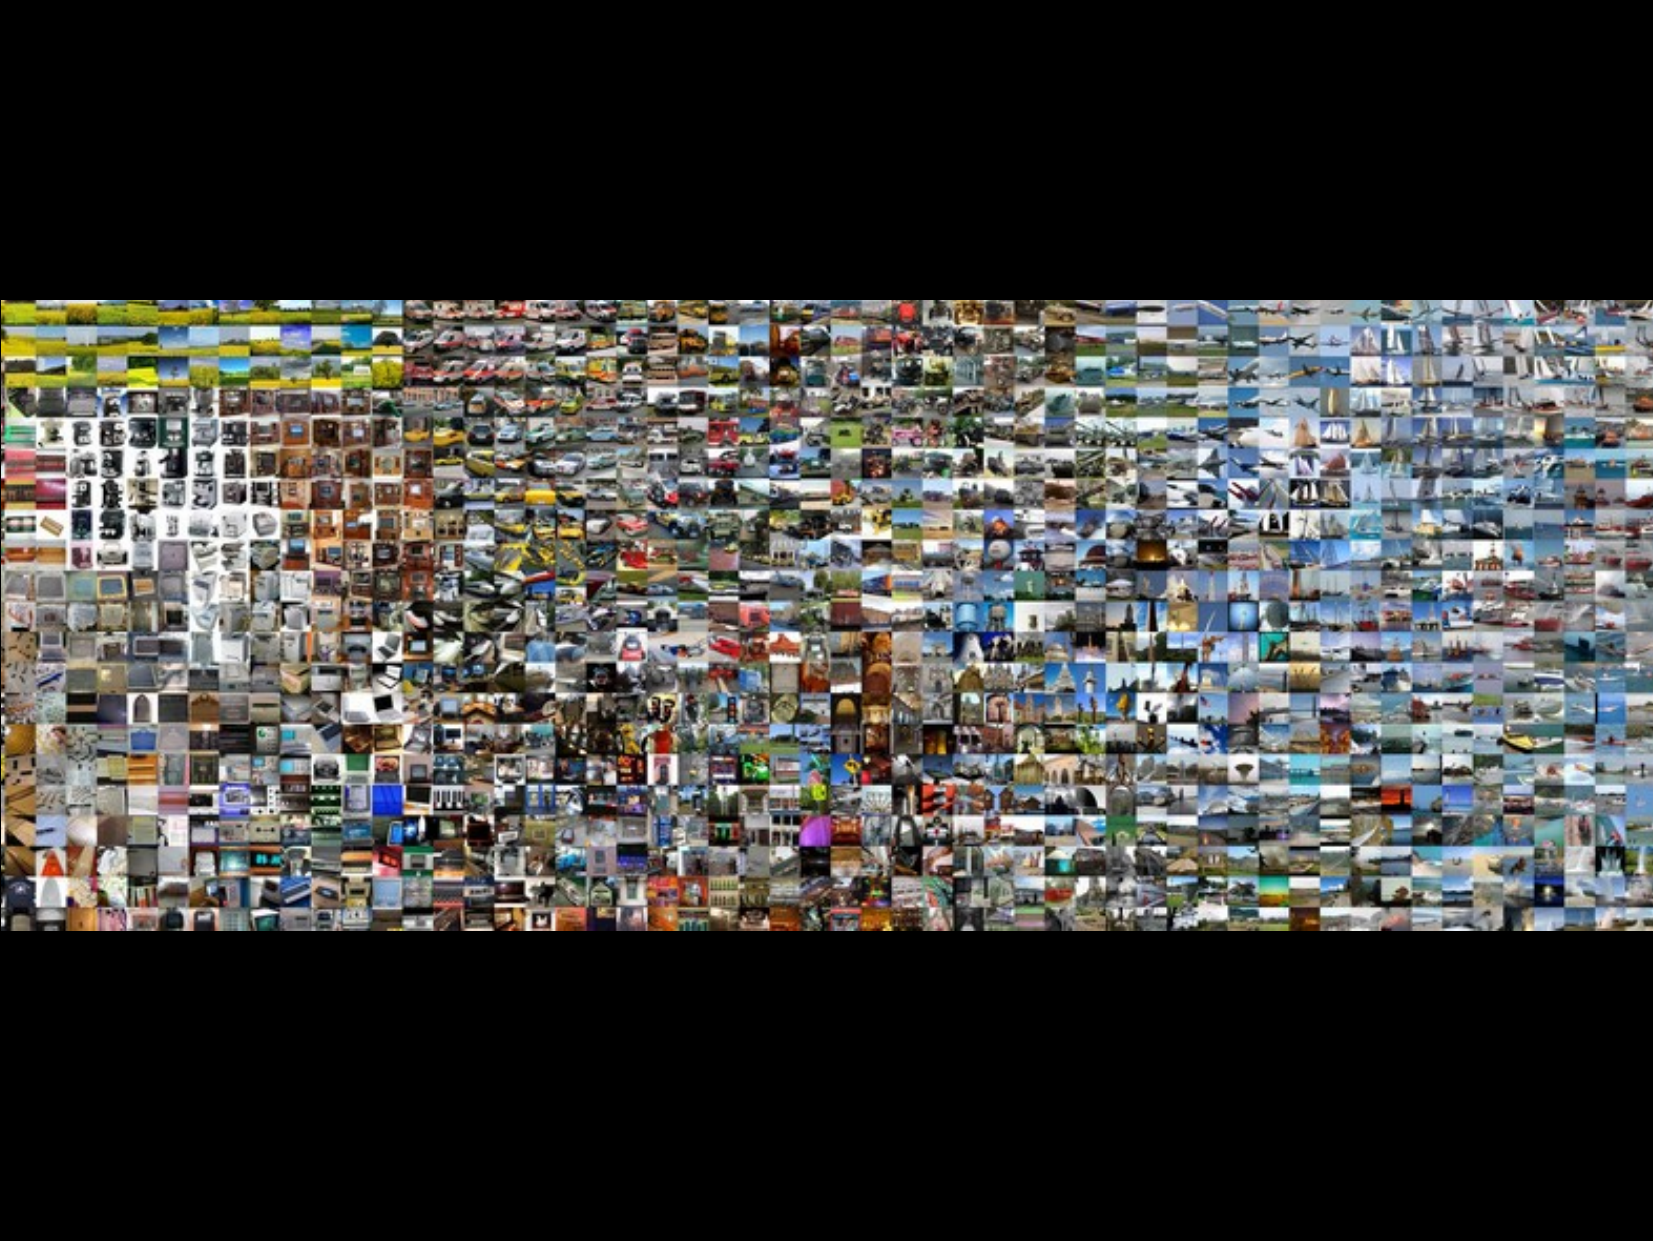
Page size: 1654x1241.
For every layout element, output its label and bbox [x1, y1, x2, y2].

picture [1, 300, 1653, 931]
